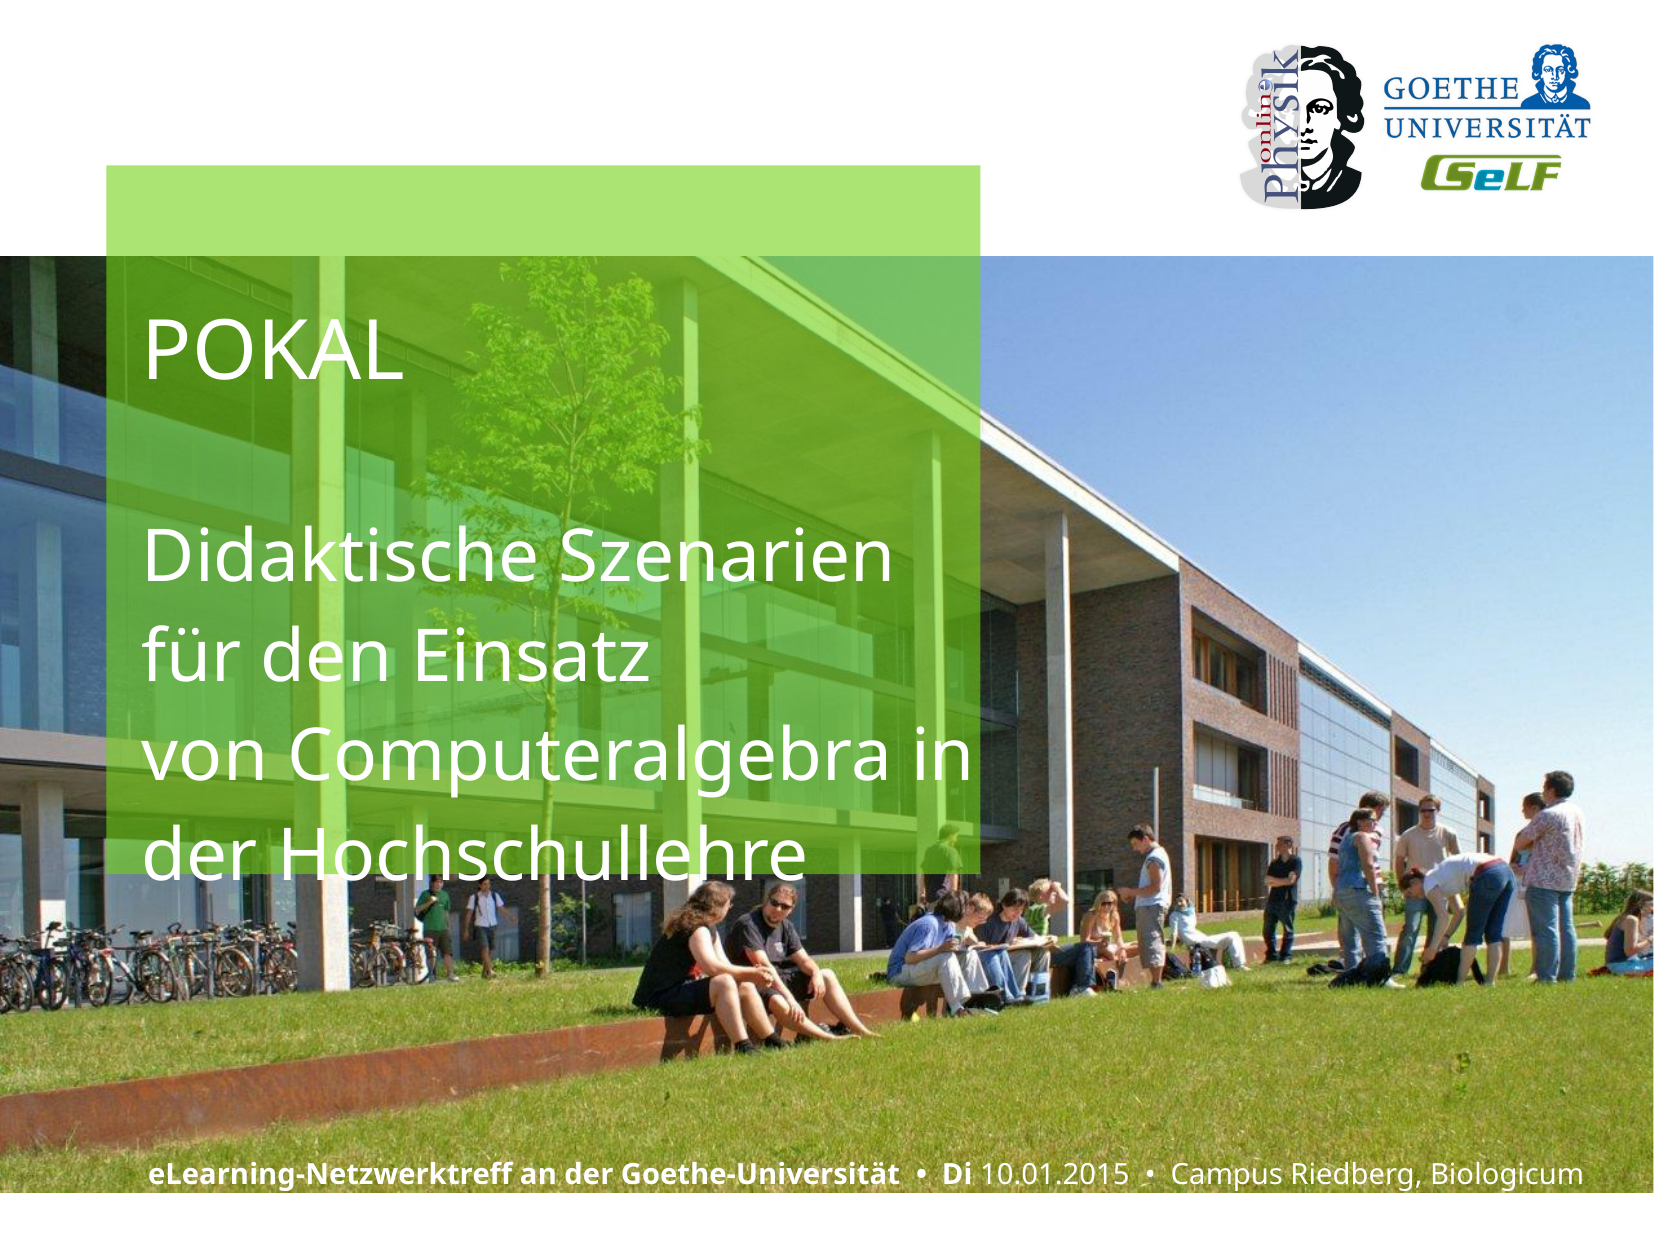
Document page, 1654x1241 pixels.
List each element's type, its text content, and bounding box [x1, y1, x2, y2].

text_box [106, 165, 981, 875]
text_box [663, 845, 683, 857]
picture [1379, 39, 1595, 194]
text_box [423, 846, 443, 875]
picture [0, 256, 1654, 1193]
text_box POKAL Didaktische Szenarien für den Einsatz von Computeralgebra in der Hochschullehre [127, 283, 826, 747]
text_box [197, 845, 217, 857]
text_box [538, 846, 558, 875]
text_box eLearning-Netzwerktreff an der Goethe-Universität • Di 10.01.2015 • Campus Riedberg, Biologicum [133, 1145, 1521, 1191]
text_box [291, 856, 317, 875]
picture [1236, 41, 1368, 213]
text_box [707, 846, 727, 875]
text_box [342, 846, 365, 875]
text_box [152, 846, 173, 875]
text_box [778, 845, 798, 857]
